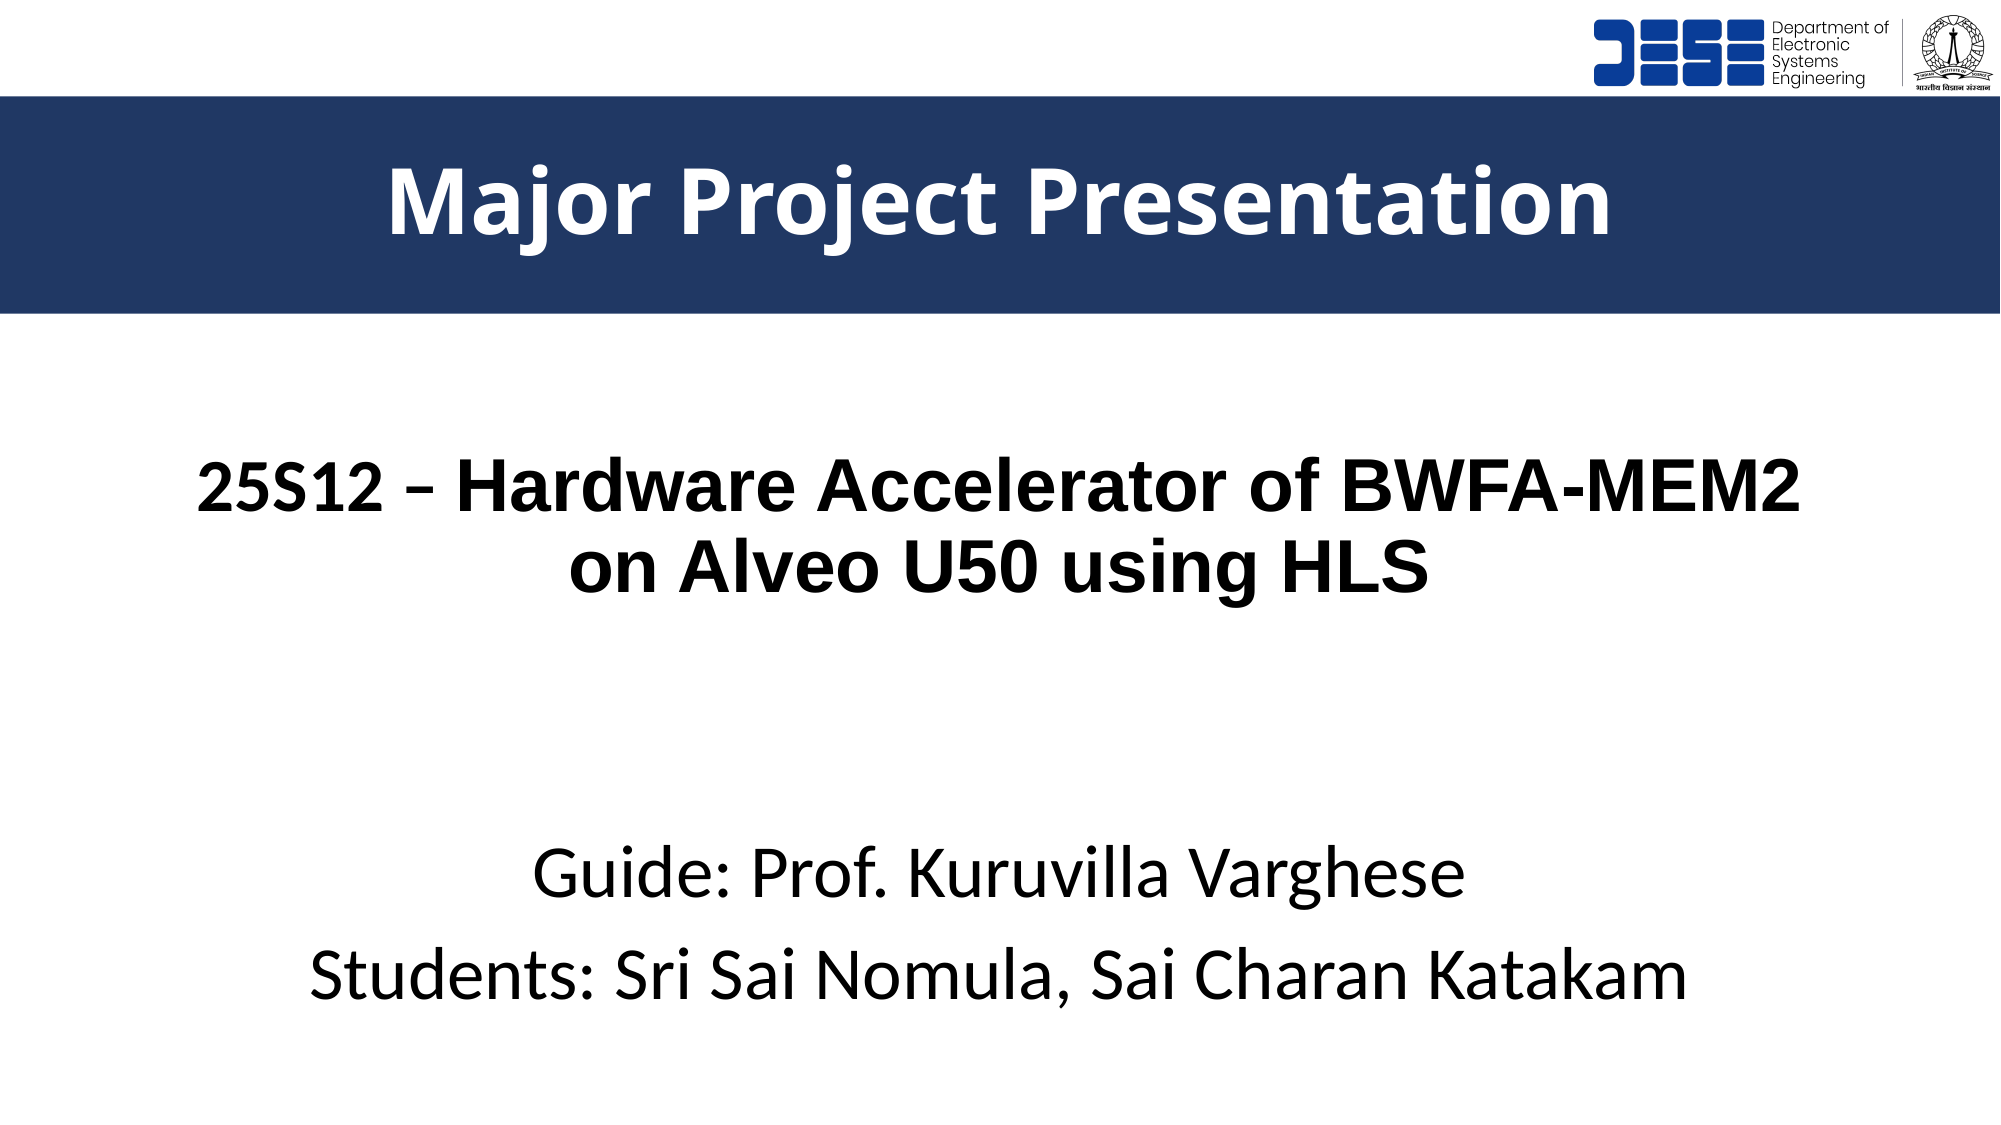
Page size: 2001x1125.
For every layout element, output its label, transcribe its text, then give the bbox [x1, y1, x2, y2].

title Major Project Presentation [0, 96, 2000, 314]
list 25S12 – Hardware Accelerator of BWFA-MEM2 on Alveo U50 using HLS Guide: Prof. Kuruvilla Varghese Students: Sri Sai Nomula, Sai Charan Katakam [137, 439, 1863, 1125]
